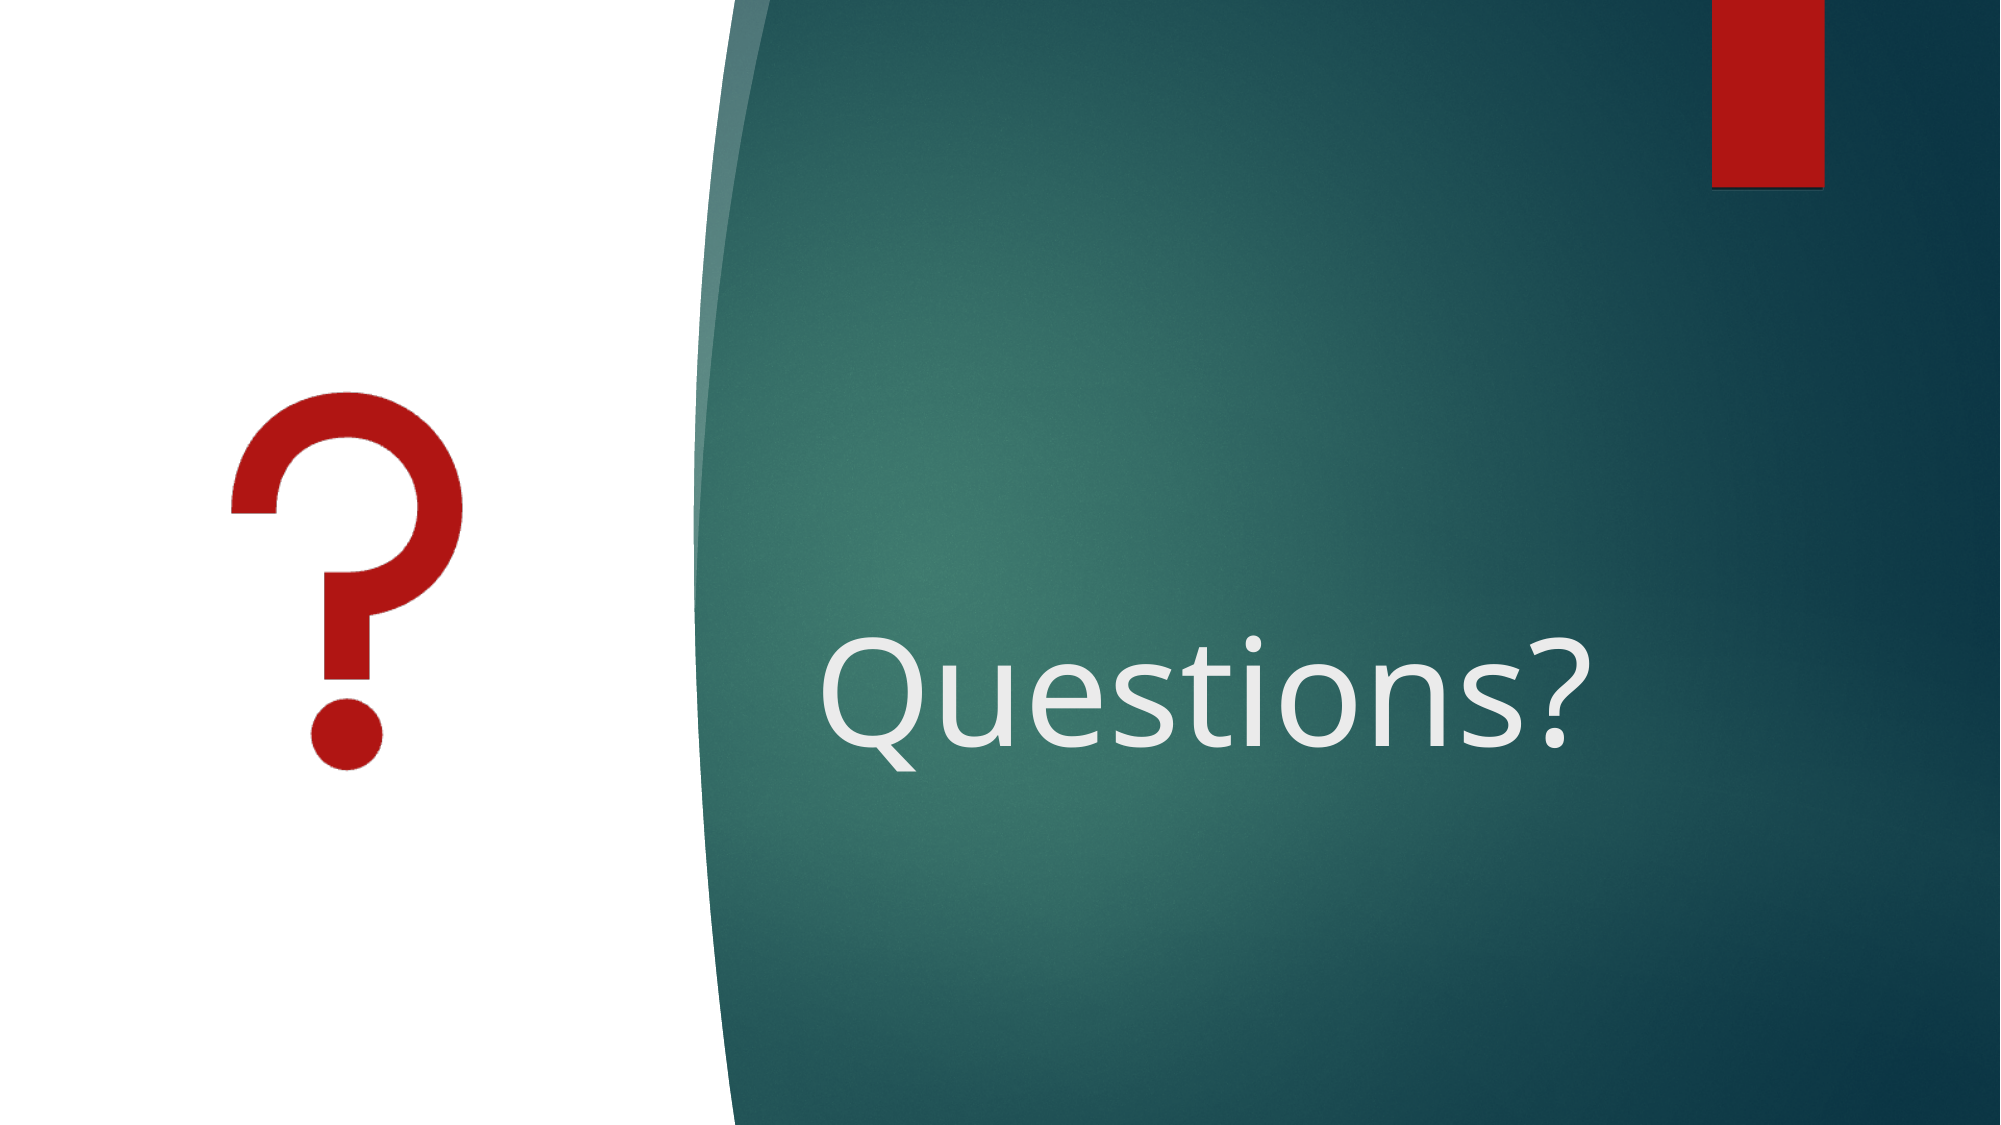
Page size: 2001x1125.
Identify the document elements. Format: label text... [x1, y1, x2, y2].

picture [106, 340, 588, 823]
title Questions? [799, 237, 1656, 784]
text_box [0, 0, 2000, 1125]
